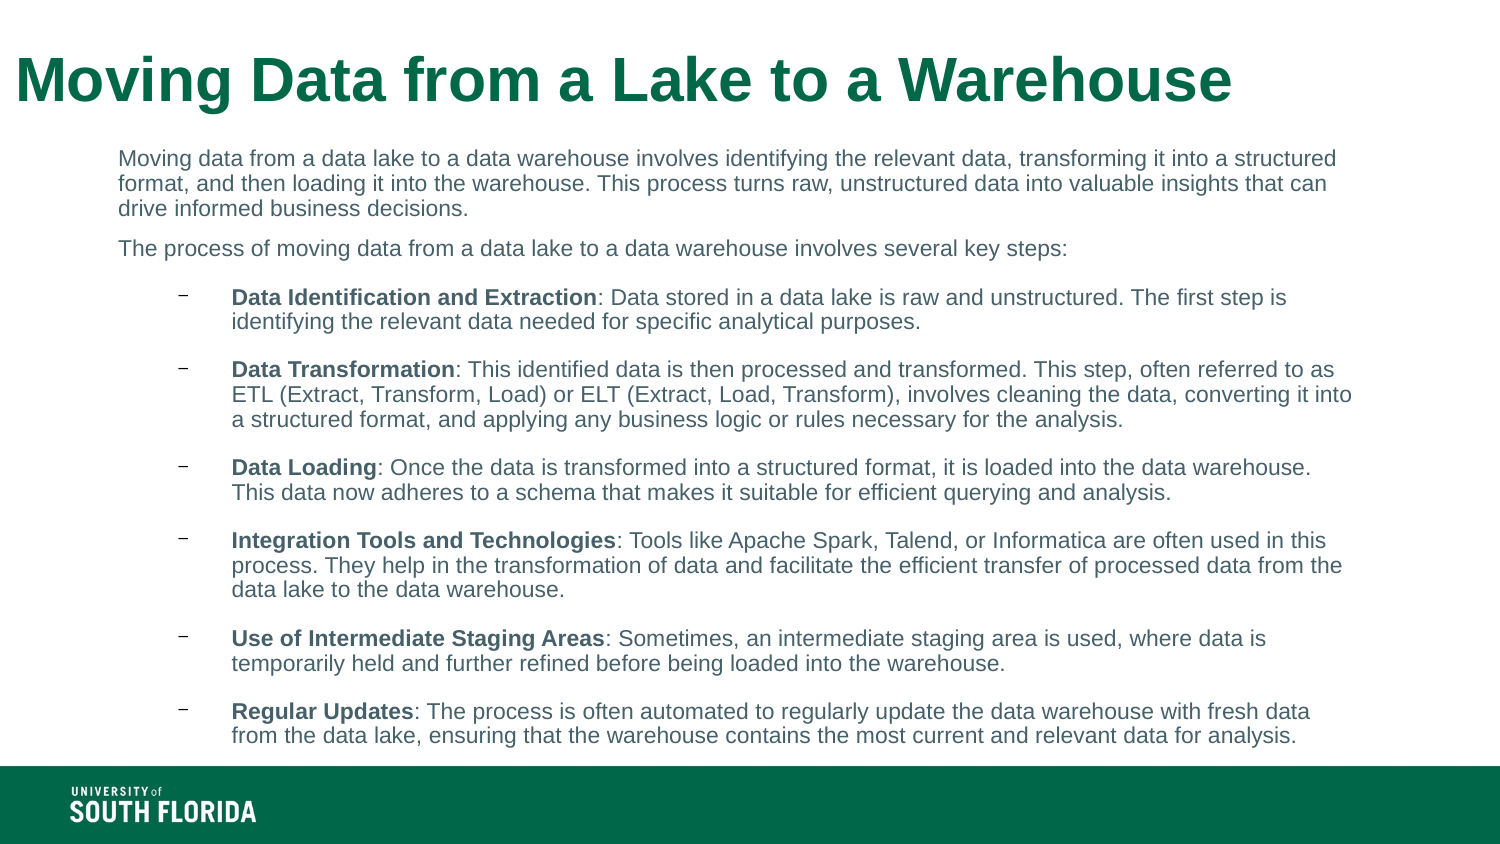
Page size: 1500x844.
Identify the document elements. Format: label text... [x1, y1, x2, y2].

title Moving Data from a Lake to a Warehouse [0, 0, 1294, 164]
list Moving data from a data lake to a data warehouse involves identifying the relevant data, transforming it into a structured format, and then loading it into the warehouse. This process turns raw, unstructured data into valuable insights that can drive informed business decisions. The process of moving data from a data lake to a data warehouse involves several key steps: Data Identification and Extraction: Data stored in a data lake is raw and unstructured. The first step is identifying the relevant data needed for specific analytical purposes. Data Transformation: This identified data is then processed and transformed. This step, often referred to as ETL (Extract, Transform, Load) or ELT (Extract, Load, Transform), involves cleaning the data, converting it into a structured format, and applying any business logic or rules necessary for the analysis. Data Loading: Once the data is transformed into a structured format, it is loaded into the data warehouse. This data now adheres to a schema that makes it suitable for efficient querying and analysis. Integration Tools and Technologies: Tools like Apache Spark, Talend, or Informatica are often used in this process. They help in the transformation of data and facilitate the efficient transfer of processed data from the data lake to the data warehouse. Use of Intermediate Staging Areas: Sometimes, an intermediate staging area is used, where data is temporarily held and further refined before being loaded into the warehouse. Regular Updates: The process is often automated to regularly update the data warehouse with fresh data from the data lake, ensuring that the warehouse contains the most current and relevant data for analysis. [75, 139, 1369, 676]
picture [0, 0, 1500, 844]
